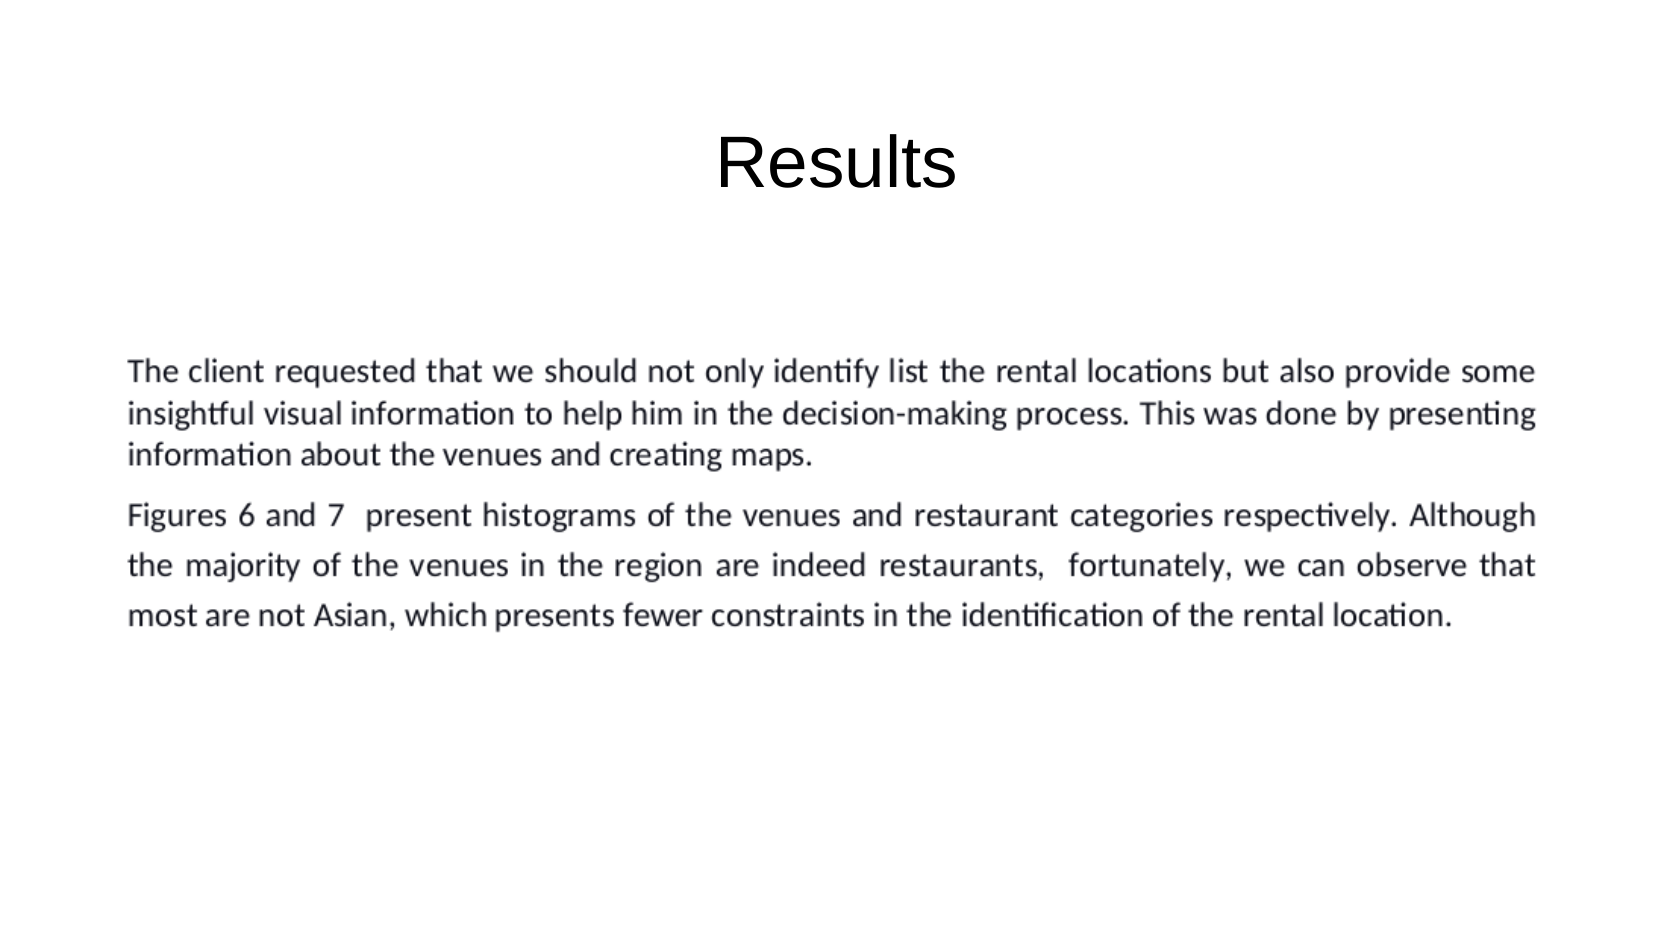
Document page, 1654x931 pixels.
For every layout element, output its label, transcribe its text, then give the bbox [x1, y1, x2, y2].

title Results [26, 8, 1647, 316]
picture [120, 352, 1546, 641]
